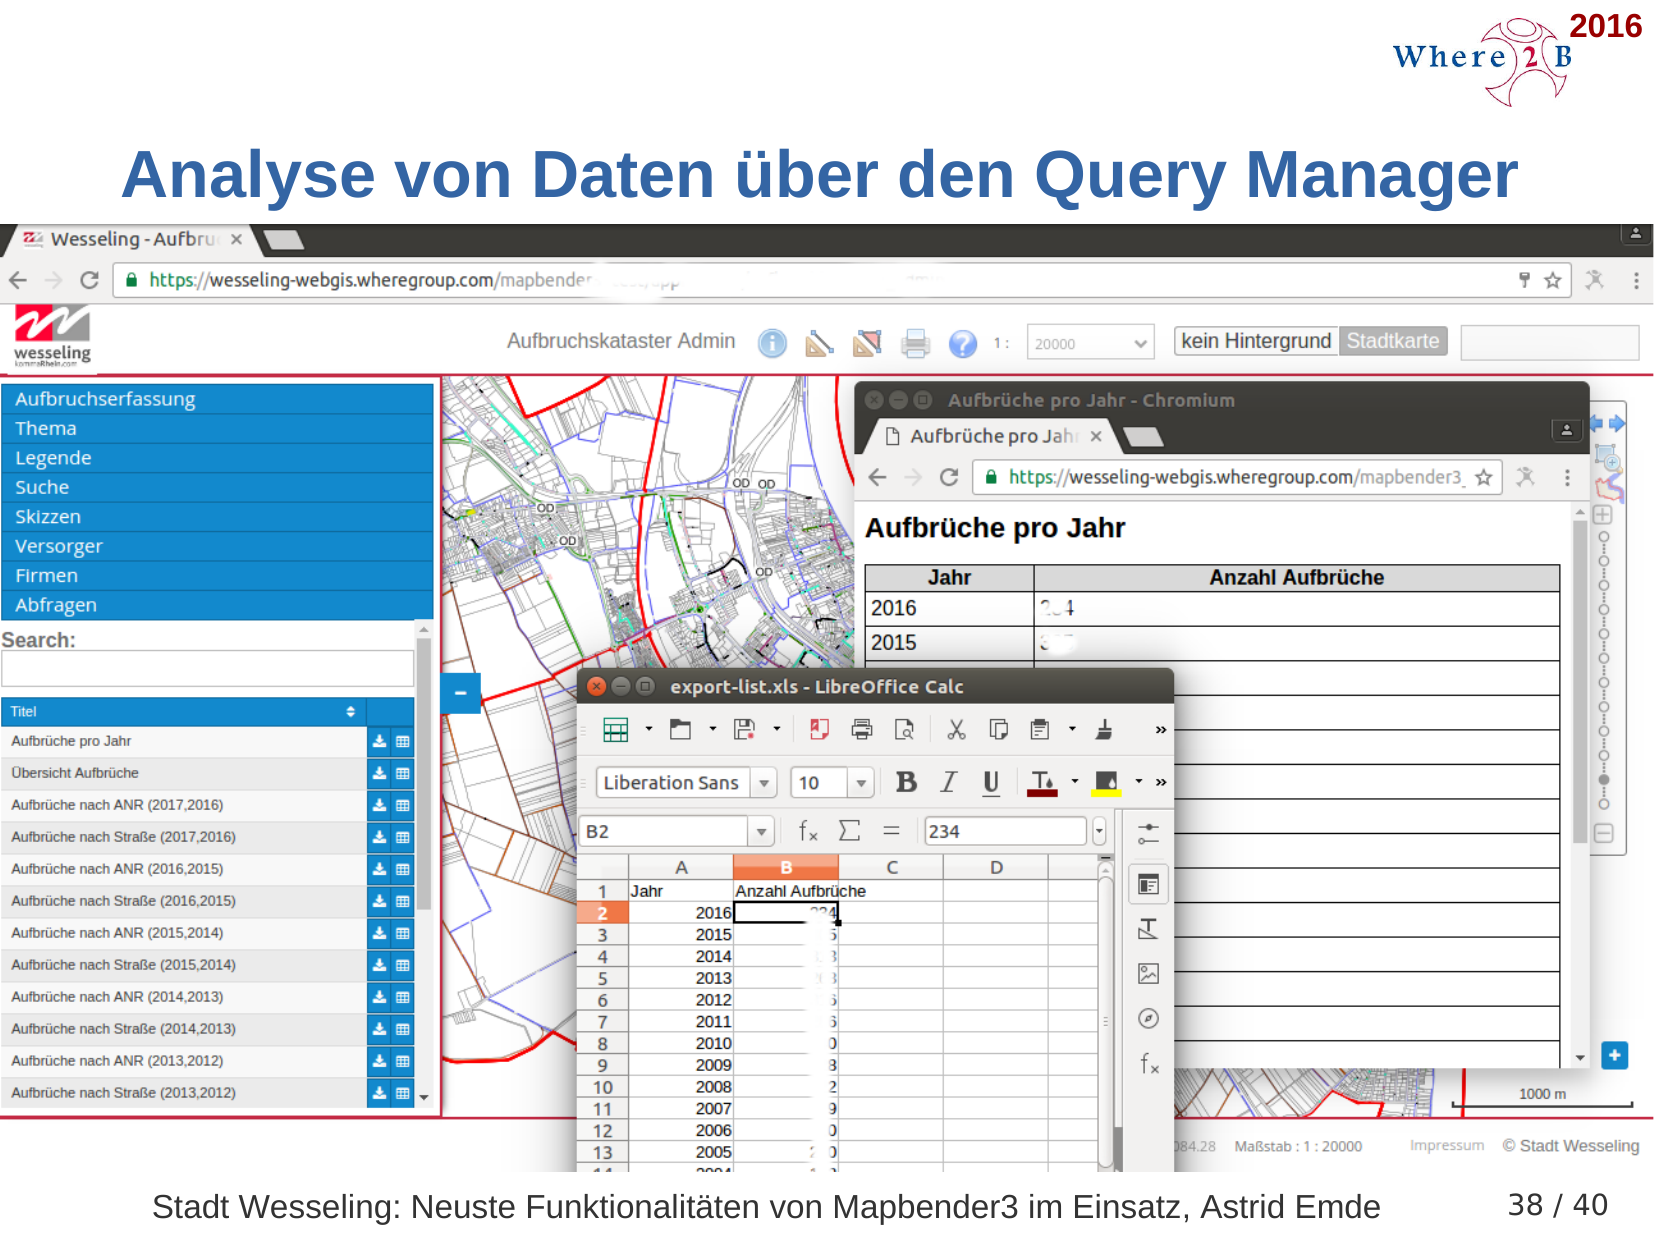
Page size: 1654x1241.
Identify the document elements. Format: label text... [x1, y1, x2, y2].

title Analyse von Daten über den Query Manager [76, 100, 1565, 224]
picture [0, 224, 1654, 1172]
picture [1393, 18, 1571, 107]
